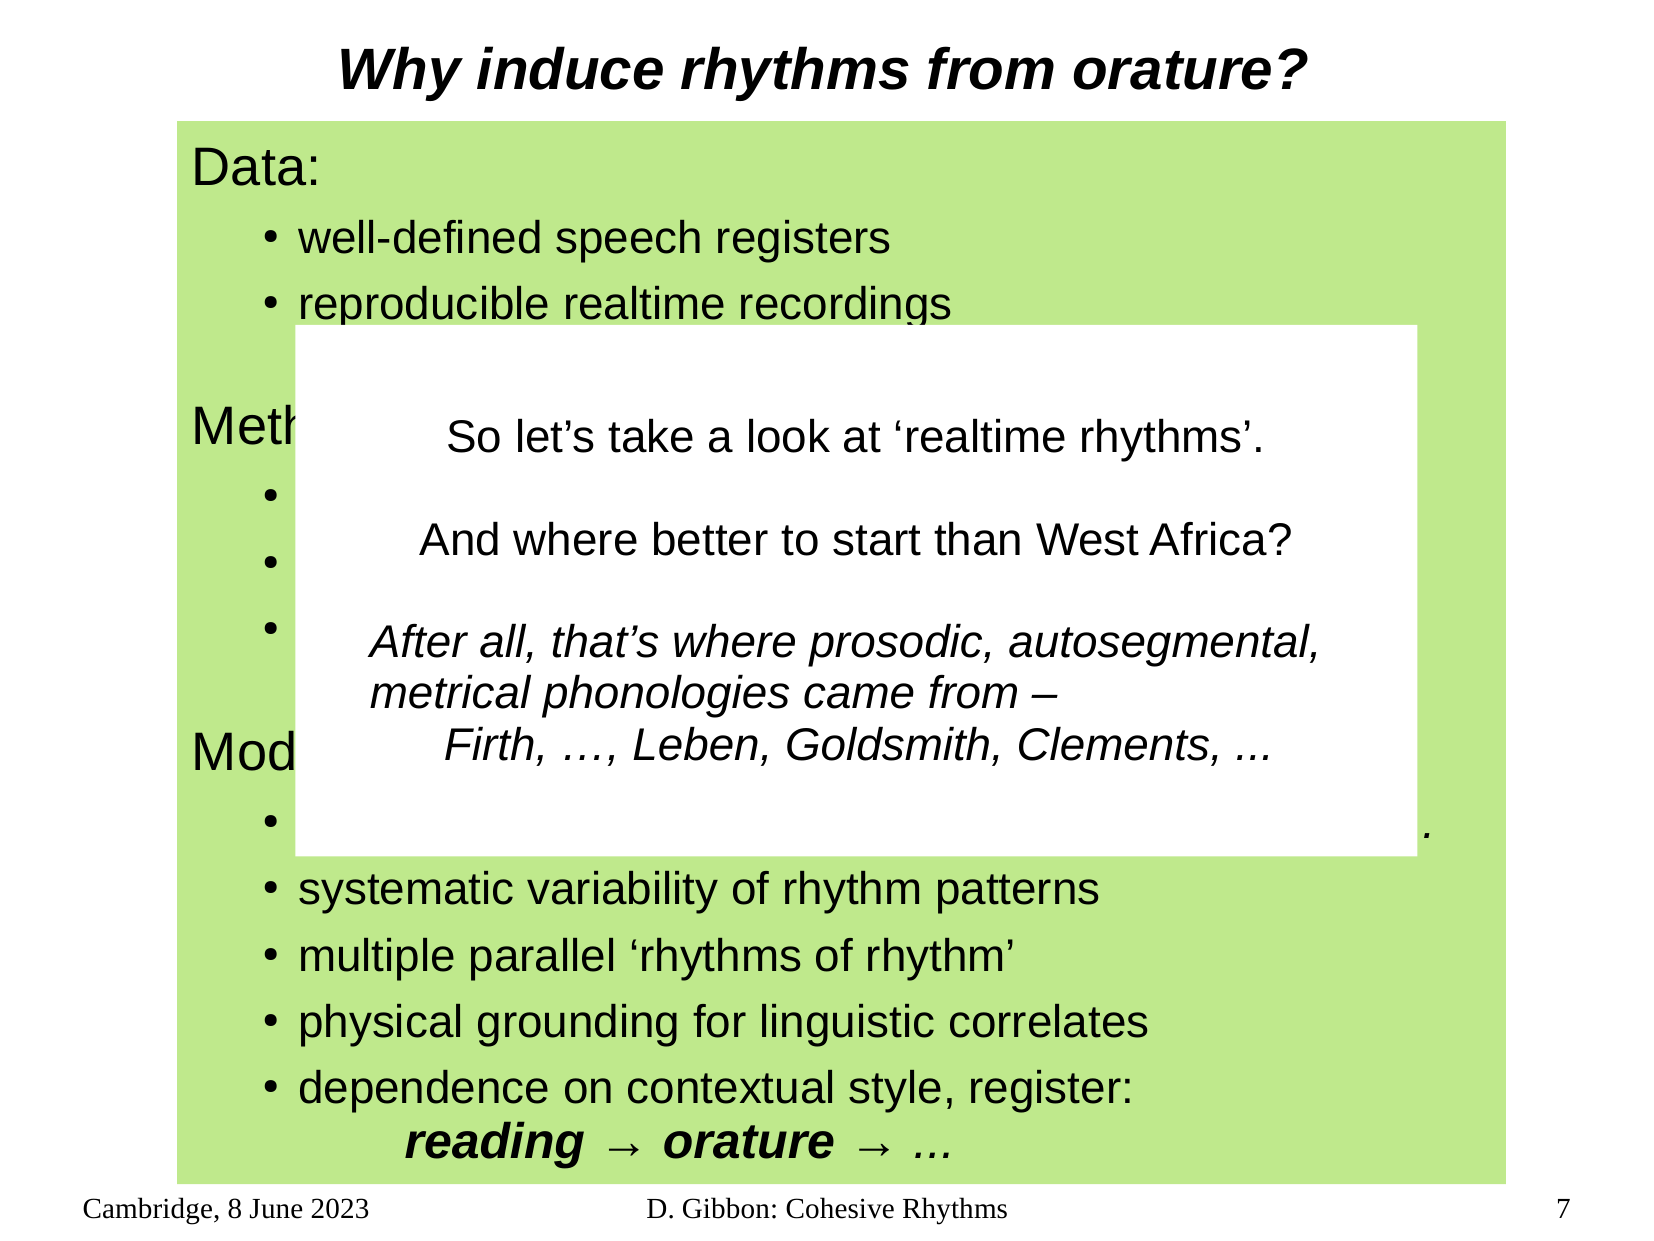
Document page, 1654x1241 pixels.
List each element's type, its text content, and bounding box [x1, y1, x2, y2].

title Why induce rhythms from orature? [11, 19, 1636, 119]
text_box So let’s take a look at ‘realtime rhythms’. And where better to start than West Africa? After all, that’s where prosodic, autosegmental, metrical phonologies came from – Firth, …, Leben, Goldsmith, Clements, ... [295, 324, 1418, 857]
text_box Data: well-defined speech registers reproducible realtime recordings Method: quantitative, physical measurement signal processing data comparison with hierarchical clustering Modelling conventions: rhythm as beats/cycles with frequencies, magnitudes, ... systematic variability of rhythm patterns multiple parallel ‘rhythms of rhythm’ physical grounding for linguistic correlates dependence on contextual style, register: reading → orature → ... [177, 121, 1506, 1185]
